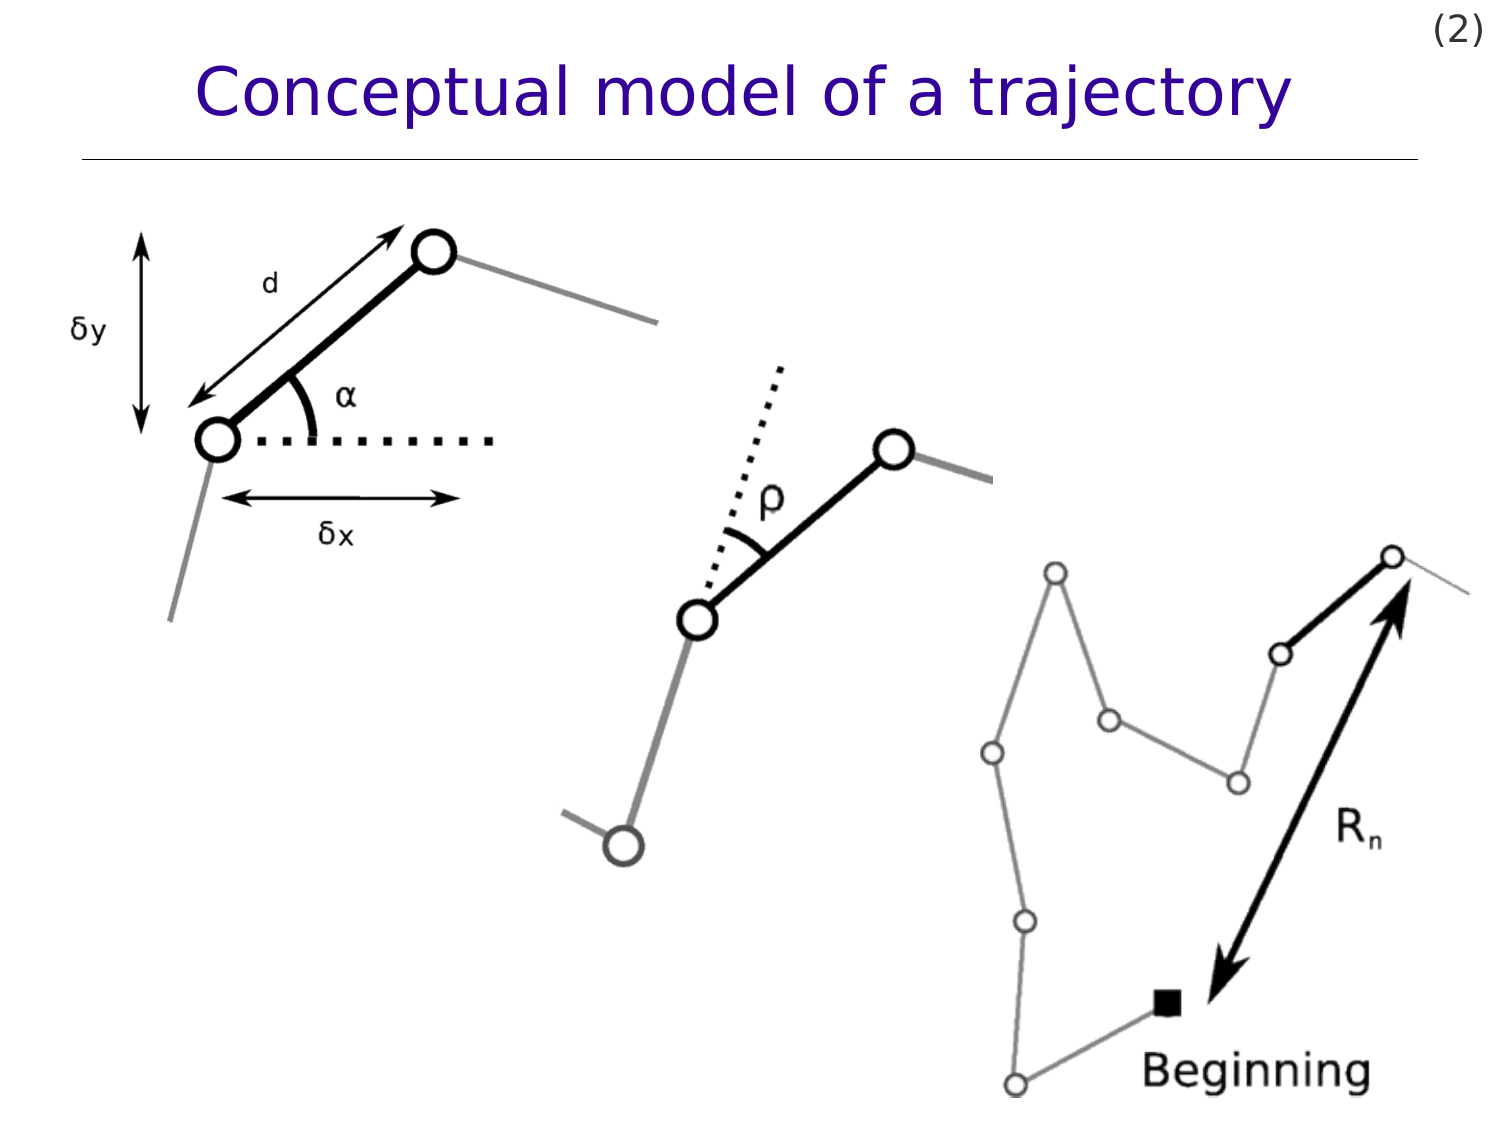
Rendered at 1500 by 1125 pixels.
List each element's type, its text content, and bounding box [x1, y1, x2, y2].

text_box (2) [1417, 0, 1500, 60]
title Conceptual model of a trajectory [194, 42, 1306, 142]
picture [70, 224, 1472, 1098]
